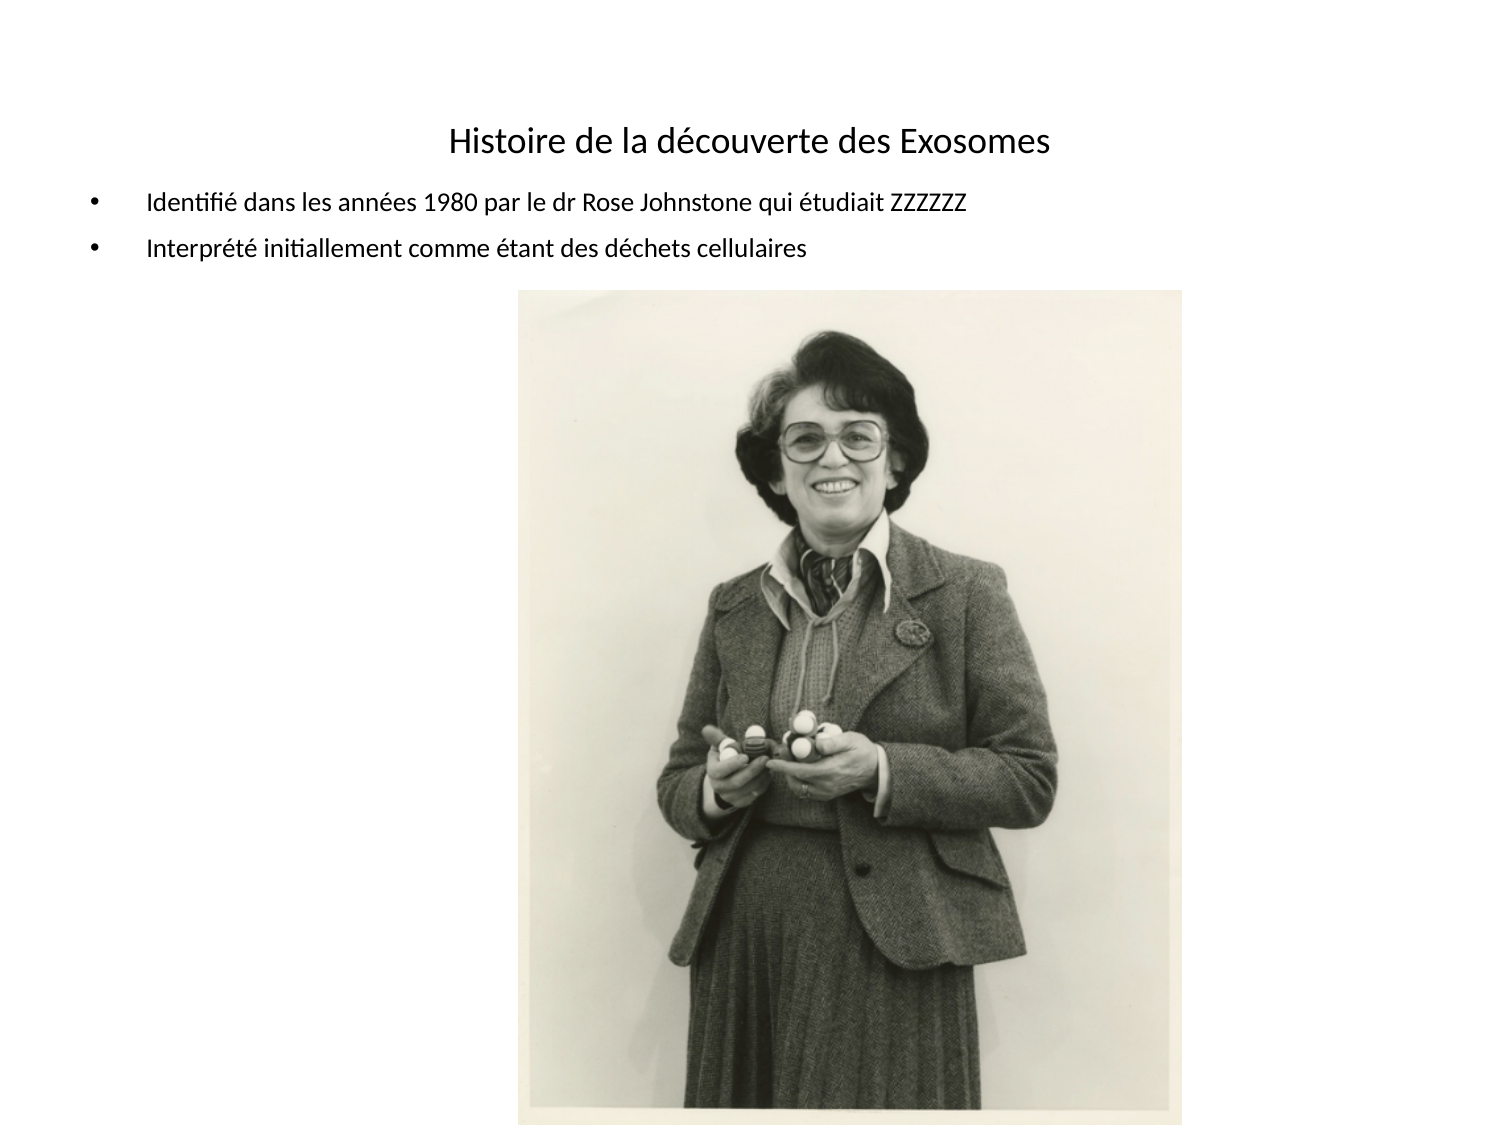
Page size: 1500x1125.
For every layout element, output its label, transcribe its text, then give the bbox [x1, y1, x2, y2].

list Identifié dans les années 1980 par le dr Rose Johnstone qui étudiait ZZZZZZ Interprété initiallement comme étant des déchets cellulaires [75, 177, 1425, 358]
picture [518, 290, 1182, 1125]
title Histoire de la découverte des Exosomes [75, 45, 1425, 177]
